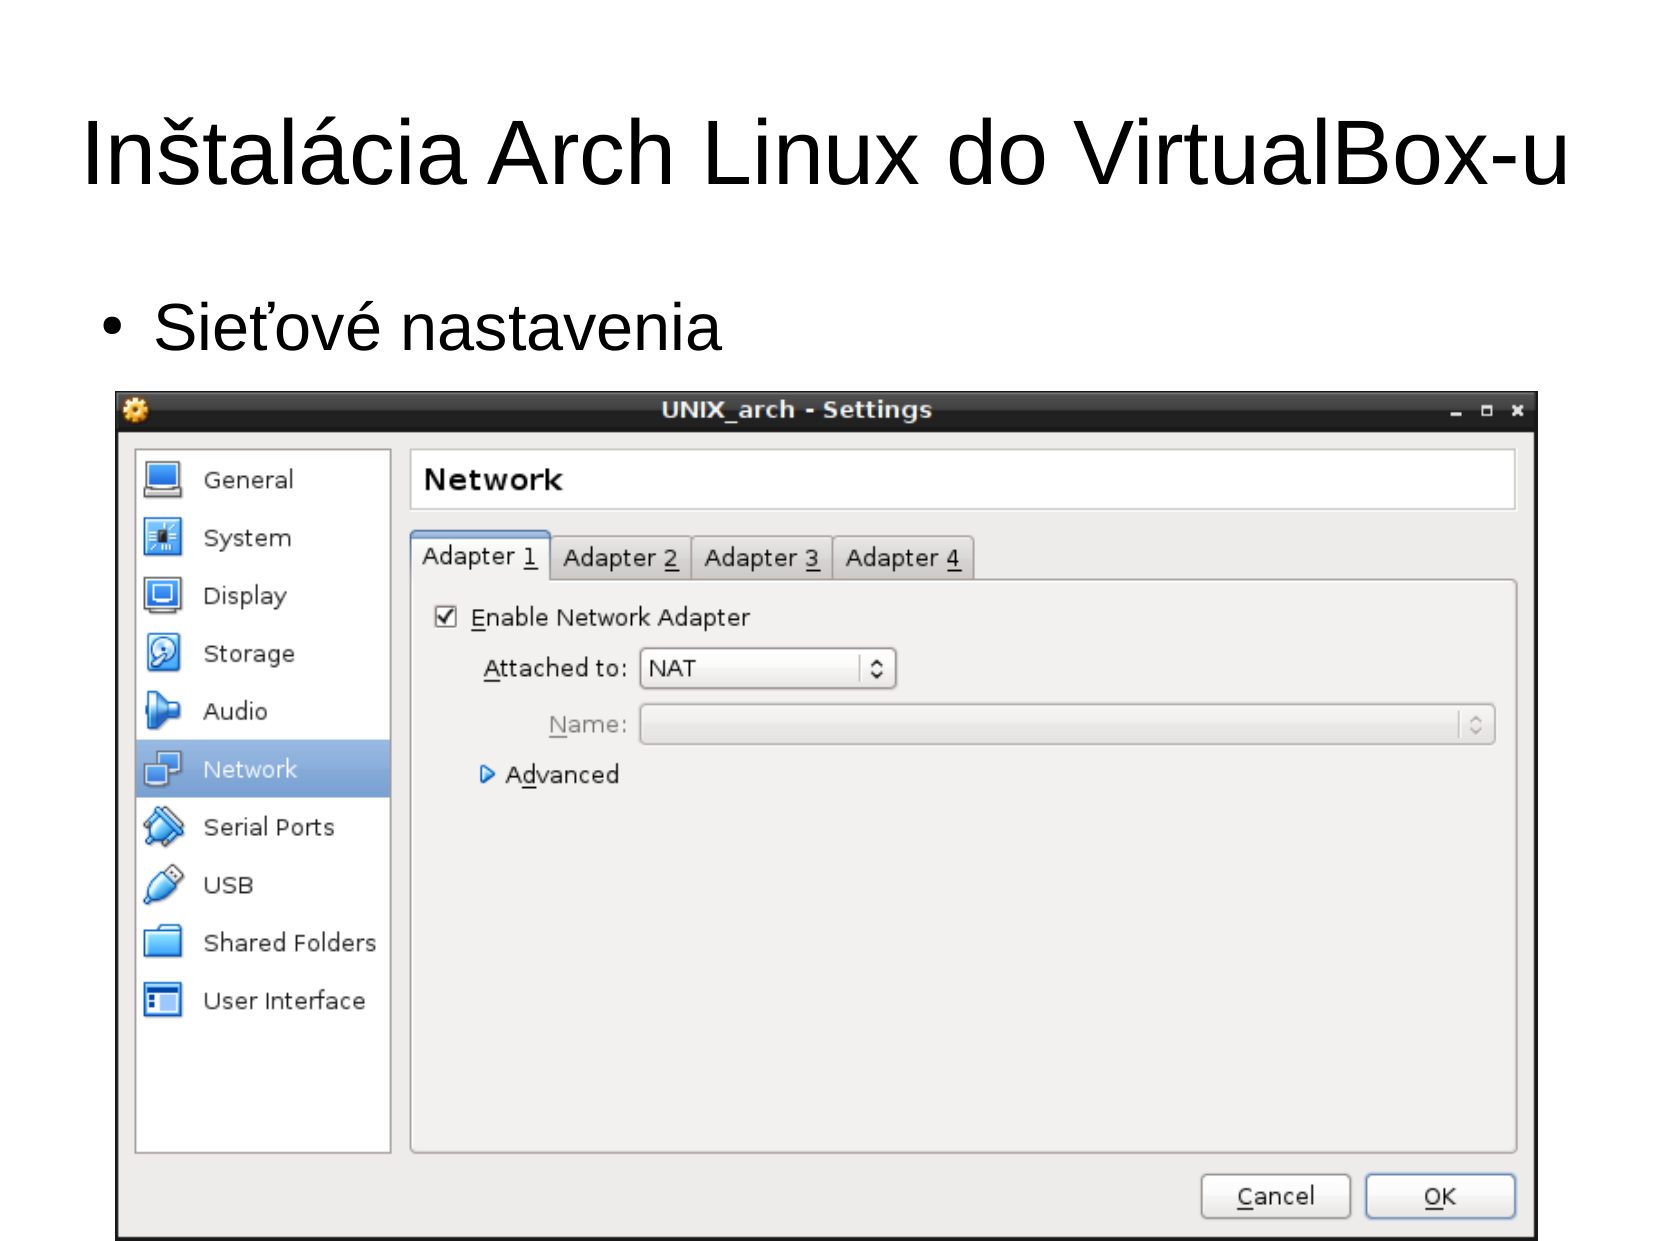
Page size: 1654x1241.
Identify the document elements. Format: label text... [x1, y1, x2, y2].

list Sieťové nastavenia [82, 290, 1571, 1010]
picture [115, 391, 1538, 1241]
title Inštalácia Arch Linux do VirtualBox-u [0, 49, 1654, 257]
